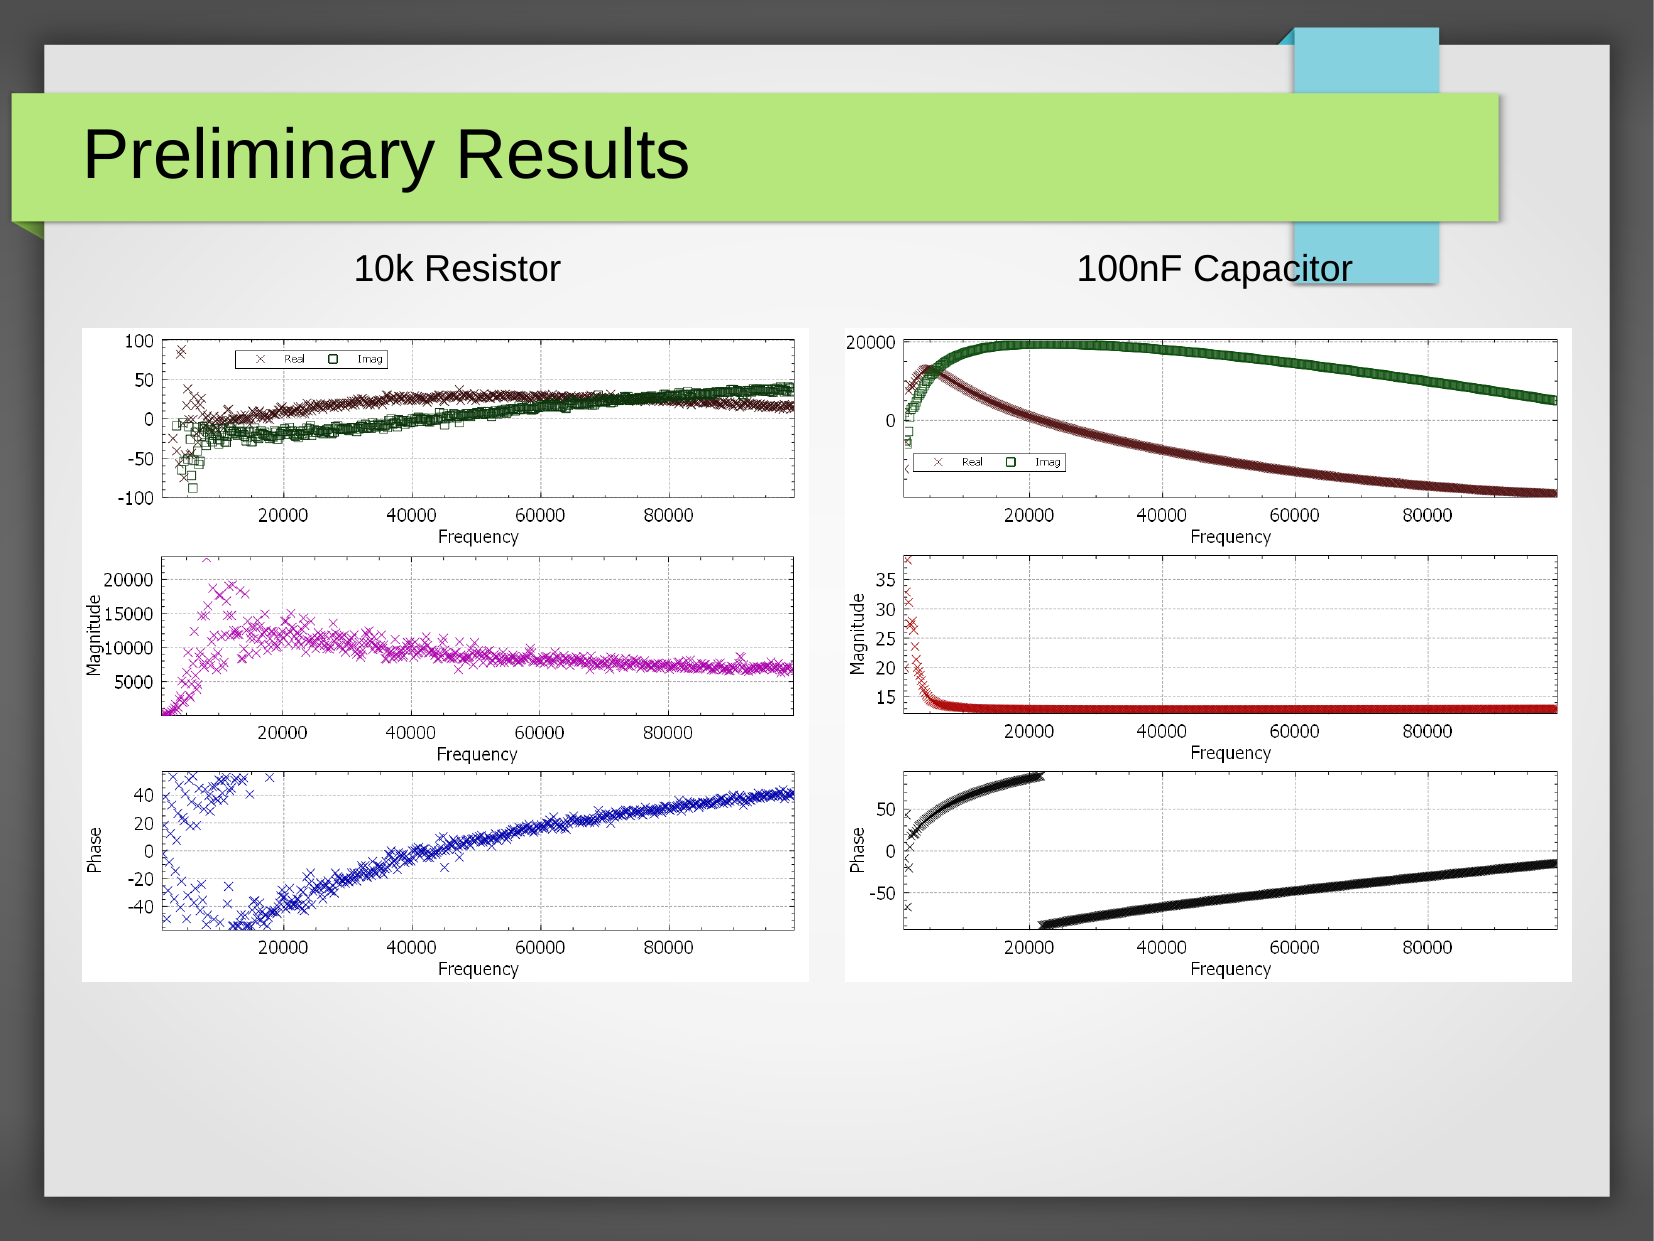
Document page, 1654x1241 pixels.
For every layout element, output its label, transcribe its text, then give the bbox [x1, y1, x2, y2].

title Preliminary Results [82, 94, 1264, 213]
picture [0, 0, 1654, 1241]
text_box 100nF Capacitor [885, 240, 1546, 297]
text_box 10k Resistor [135, 240, 781, 297]
